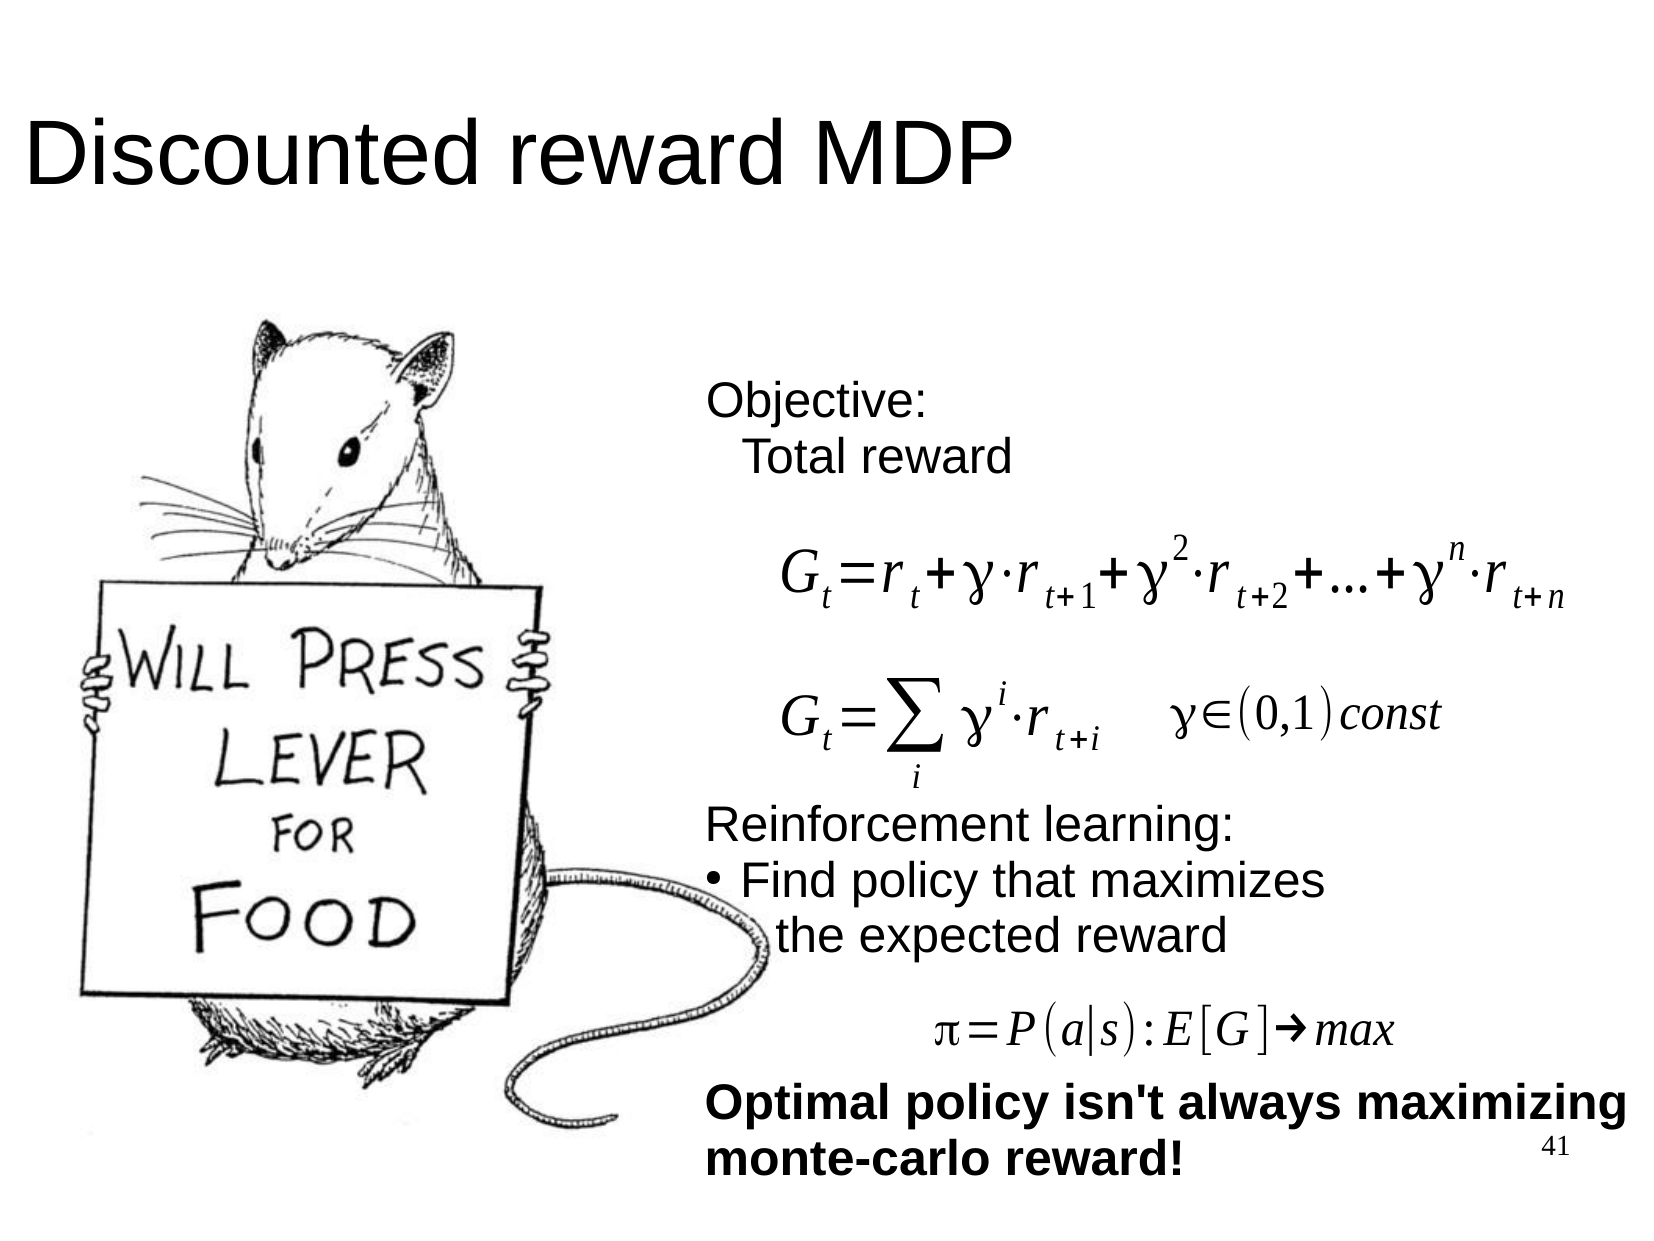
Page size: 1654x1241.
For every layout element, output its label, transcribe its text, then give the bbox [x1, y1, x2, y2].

chart [765, 671, 1114, 793]
chart [765, 523, 1579, 616]
chart [1155, 681, 1456, 743]
text_box Reinforcement learning: Find policy that maximizes the expected reward Optimal policy isn't always maximizing monte-carlo reward! [669, 793, 1654, 1241]
title Discounted reward MDP [23, 49, 1512, 257]
text_box Objective: Total reward [670, 371, 1654, 541]
picture [0, 250, 791, 1241]
